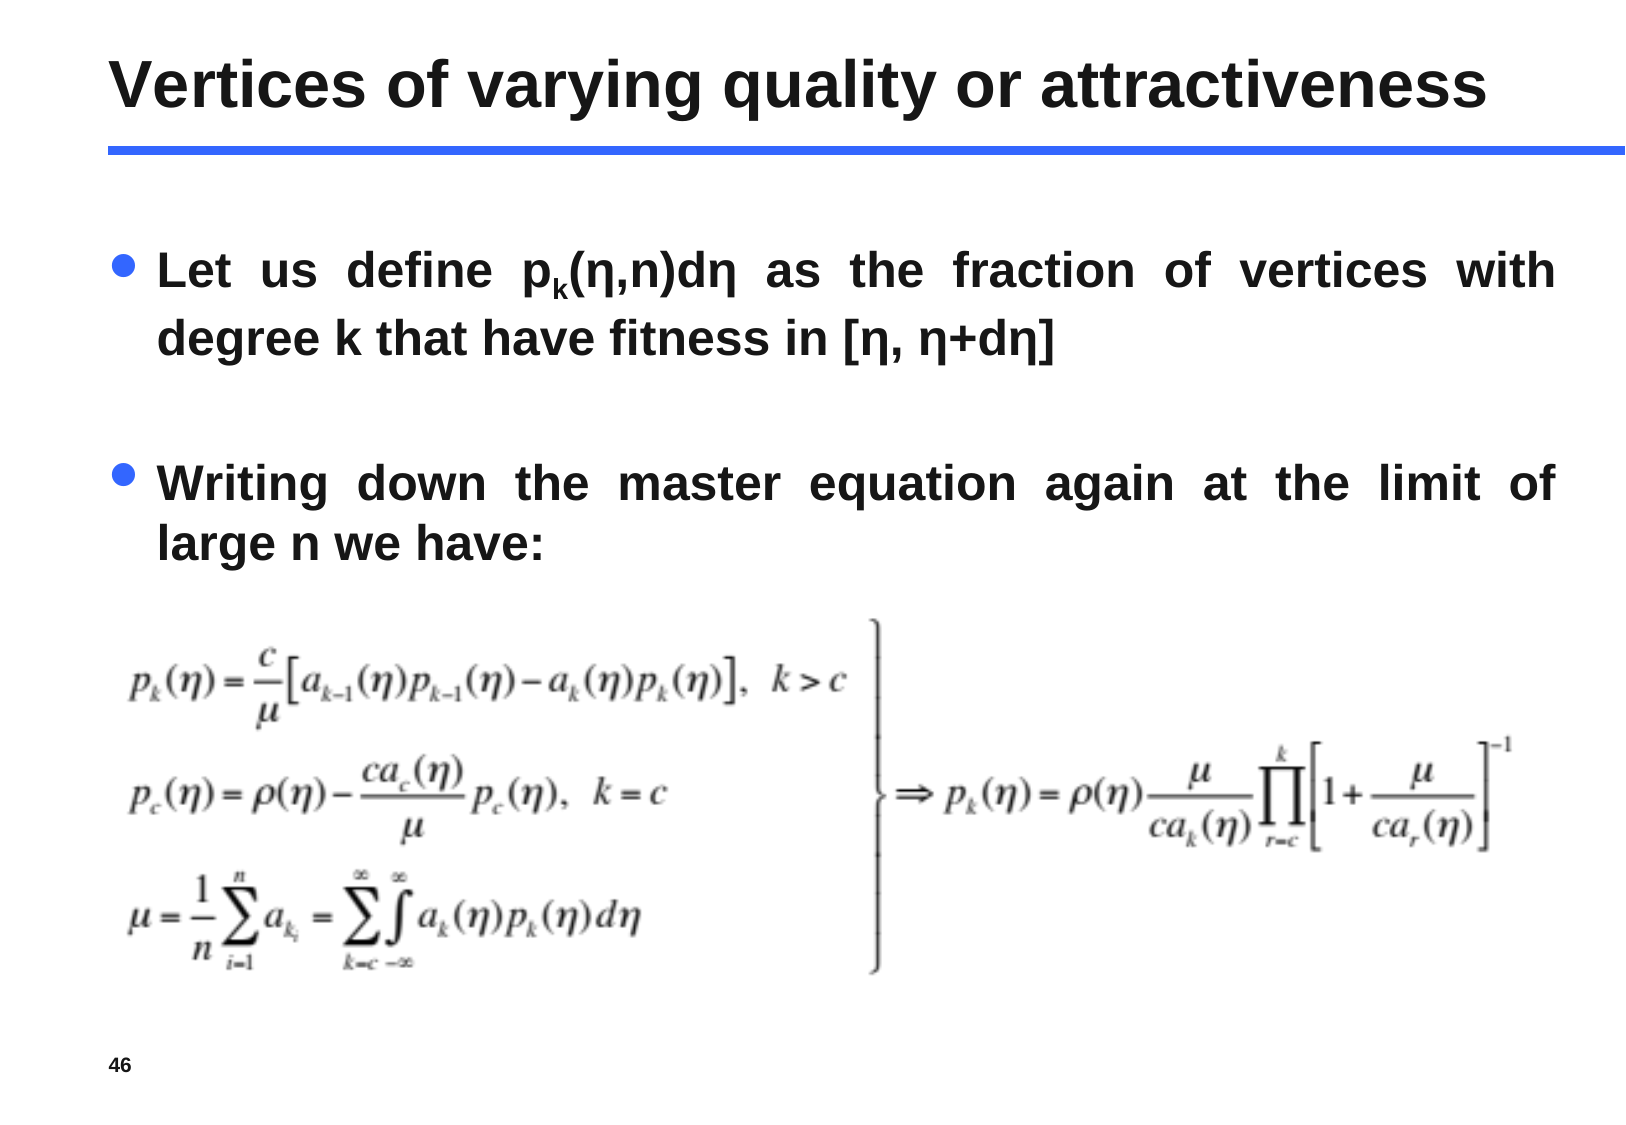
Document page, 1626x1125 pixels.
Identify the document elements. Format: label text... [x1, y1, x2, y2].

list Let us define pk(η,n)dη as the fraction of vertices with degree k that have fitness in [η, η+dη] Writing down the master equation again at the limit of large n we have: [108, 237, 1558, 975]
title Vertices of varying quality or attractiveness [108, 30, 1558, 131]
text_box <number> [108, 1051, 188, 1077]
chart [123, 612, 1517, 978]
